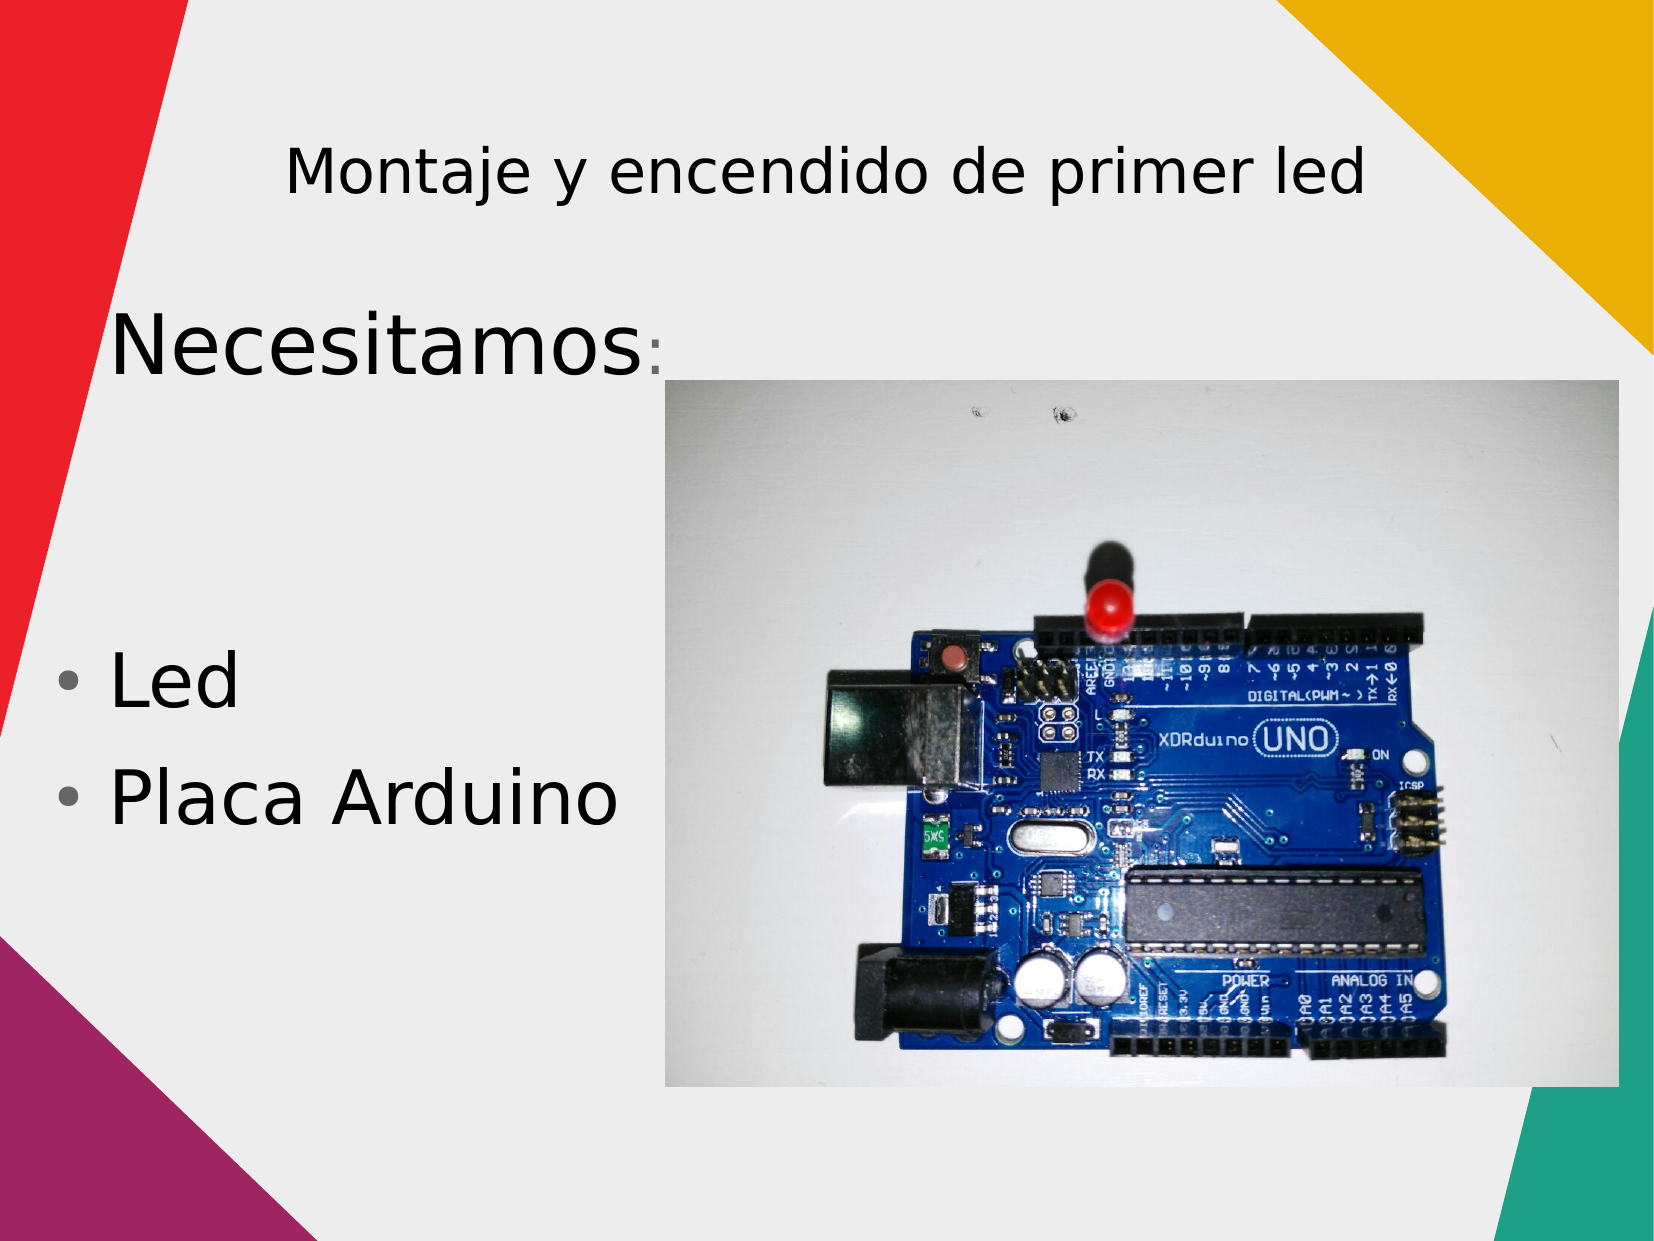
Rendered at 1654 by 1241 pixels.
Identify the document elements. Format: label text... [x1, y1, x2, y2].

list Necesitamos: Led Placa Arduino [37, 297, 733, 1028]
title Montaje y encendido de primer led [114, 73, 1539, 271]
picture [665, 380, 1619, 1087]
